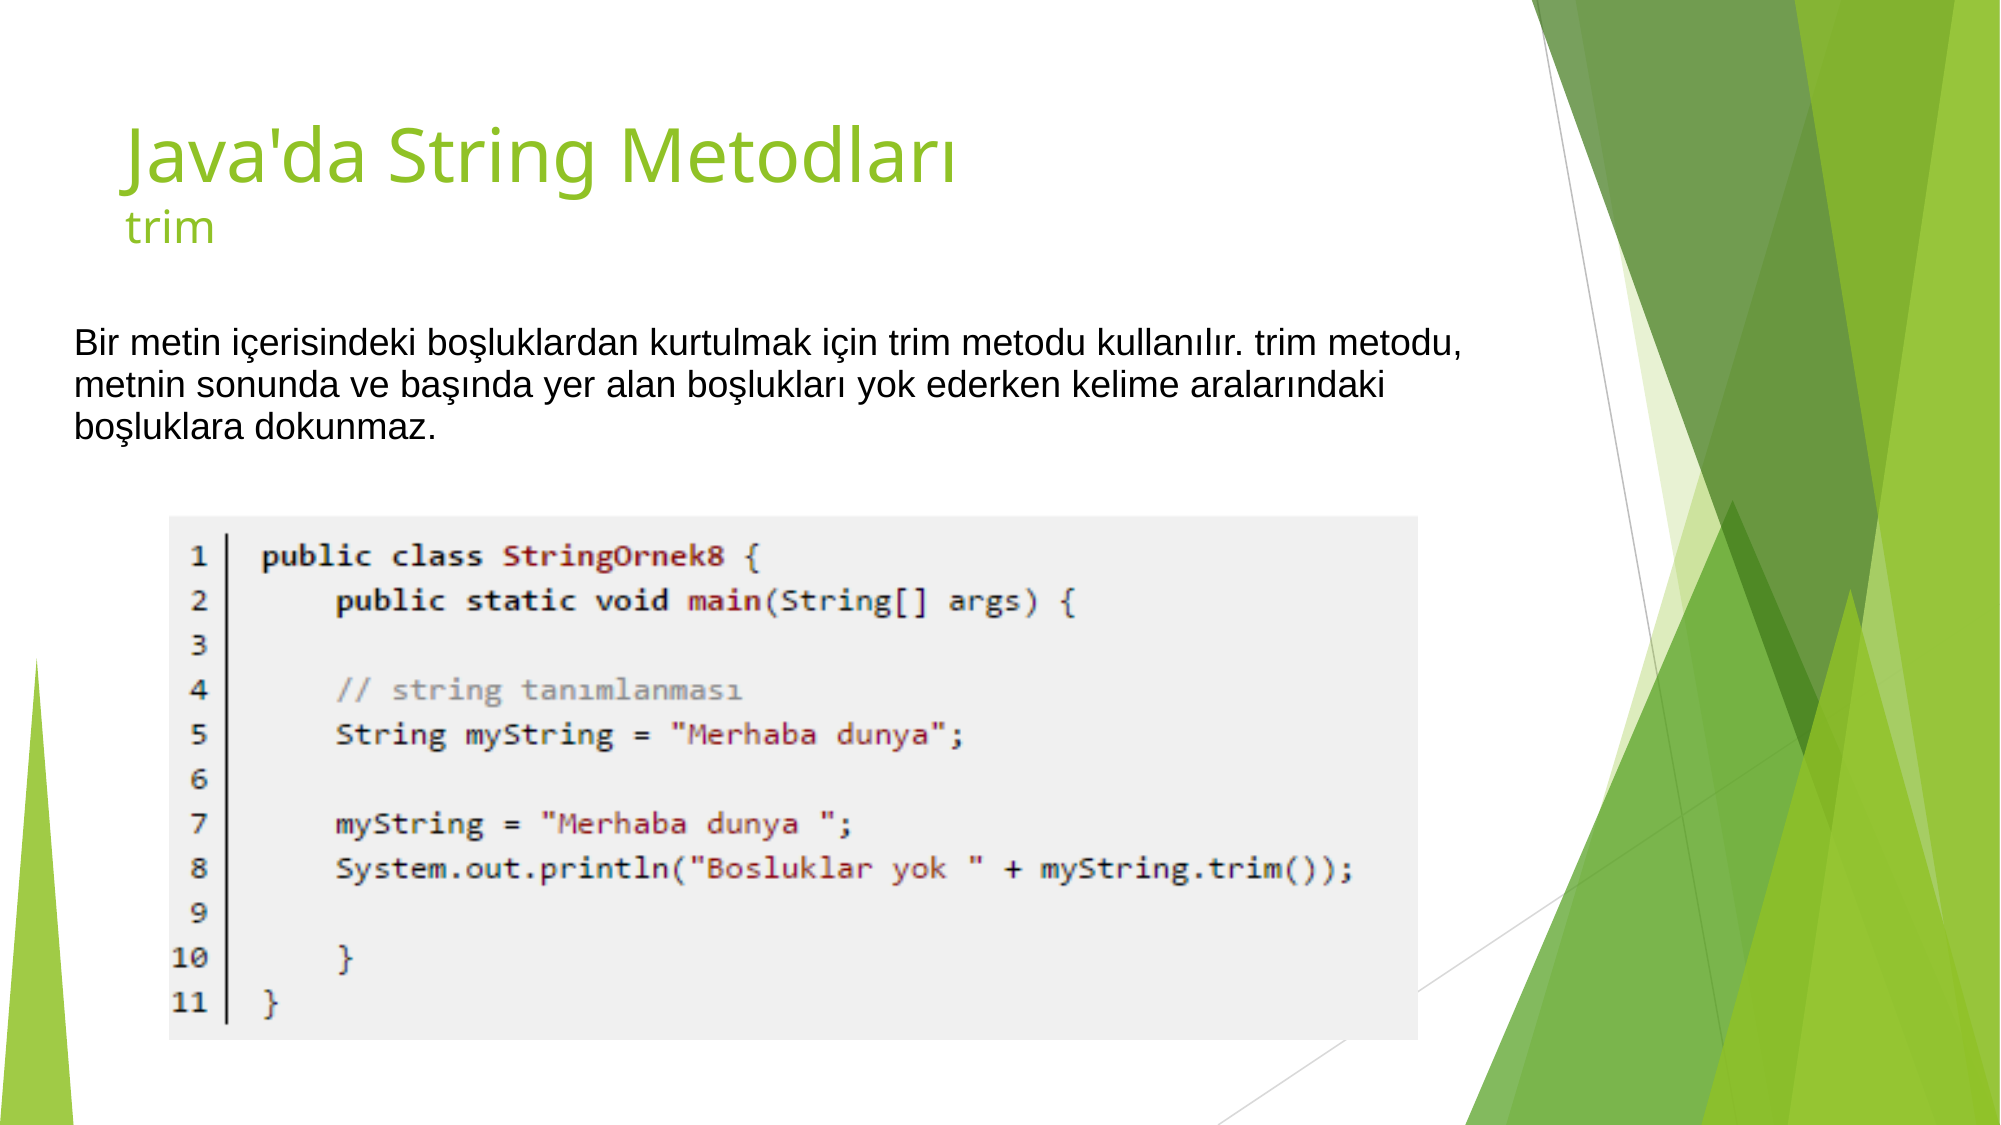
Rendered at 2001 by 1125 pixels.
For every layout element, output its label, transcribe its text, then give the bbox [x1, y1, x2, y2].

picture [169, 507, 1418, 1040]
text_box Bir metin içerisindeki boşluklardan kurtulmak için trim metodu kullanılır. trim metodu, metnin sonunda ve başında yer alan boşlukları yok ederken kelime aralarındaki boşluklara dokunmaz. [59, 314, 1524, 456]
title Java'da String Metodları trim [111, 99, 1522, 314]
